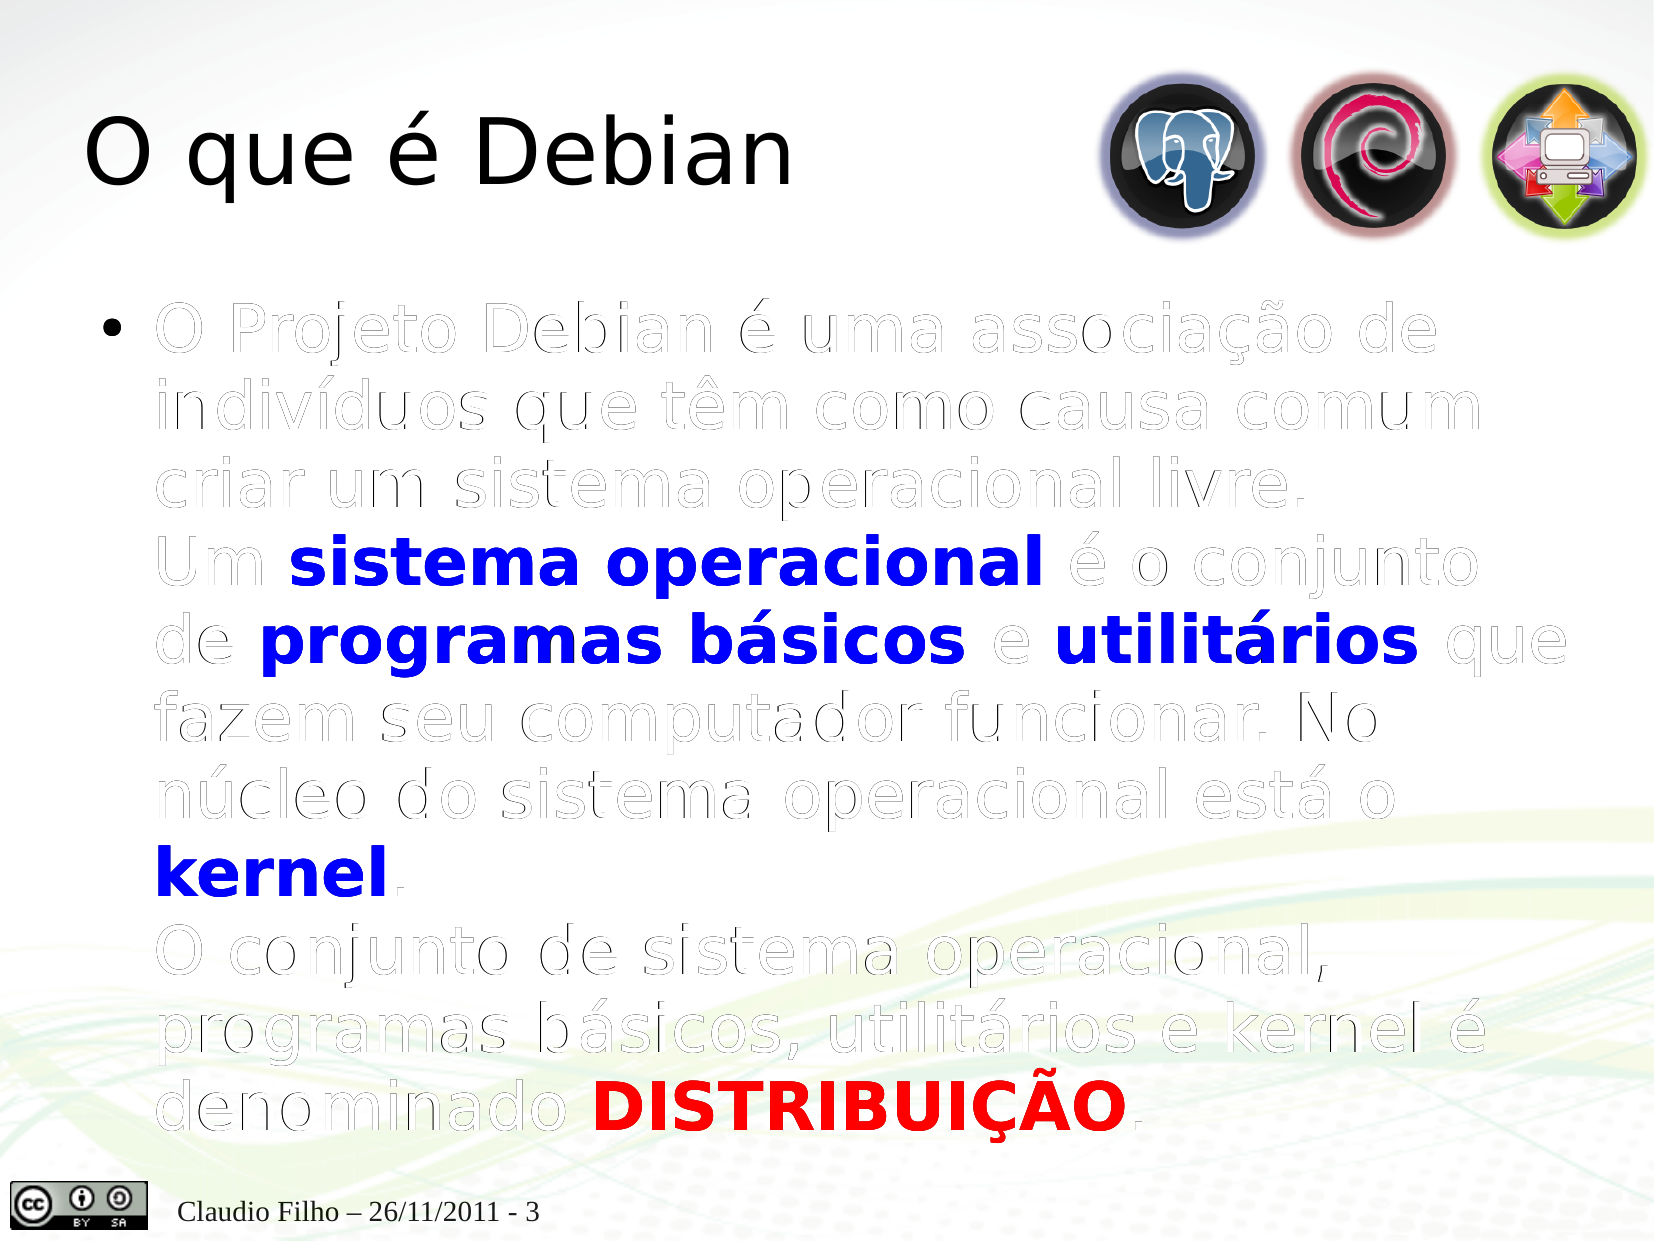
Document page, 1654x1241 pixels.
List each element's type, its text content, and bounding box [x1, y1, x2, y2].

title O que é Debian [82, 49, 1093, 257]
picture [10, 1181, 148, 1230]
list O Projeto Debian é uma associação de indivíduos que têm como causa comum criar um sistema operacional livre. Um sistema operacional é o conjunto de programas básicos e utilitários que fazem seu computador funcionar. No núcleo do sistema operacional está o kernel. O conjunto de sistema operacional, programas básicos, utilitários e kernel é denominado DISTRIBUIÇÃO. [82, 290, 1571, 1152]
picture [0, 0, 1654, 325]
